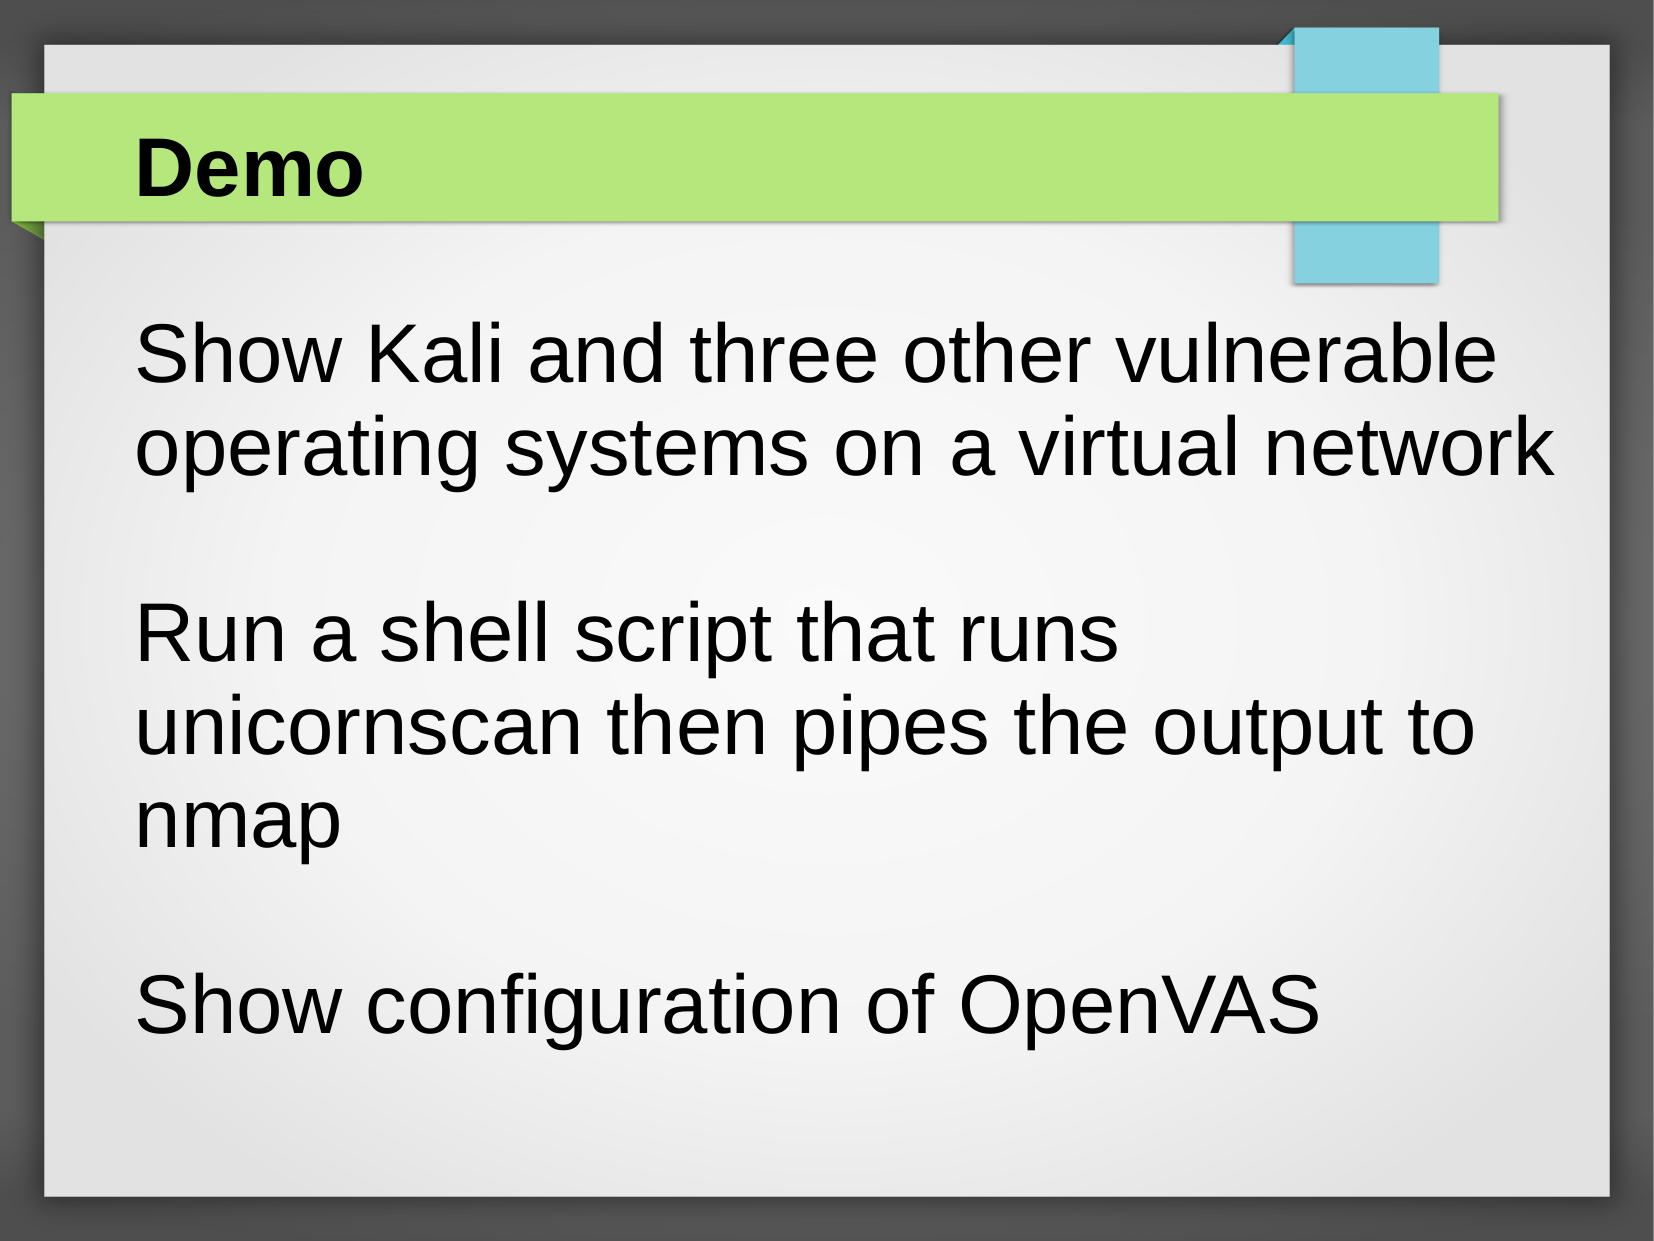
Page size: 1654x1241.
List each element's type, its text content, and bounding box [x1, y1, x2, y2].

picture [0, 0, 1654, 1241]
text_box Demo Show Kali and three other vulnerable operating systems on a virtual network Run a shell script that runs unicornscan then pipes the output to nmap Show configuration of OpenVAS [120, 114, 1572, 1060]
